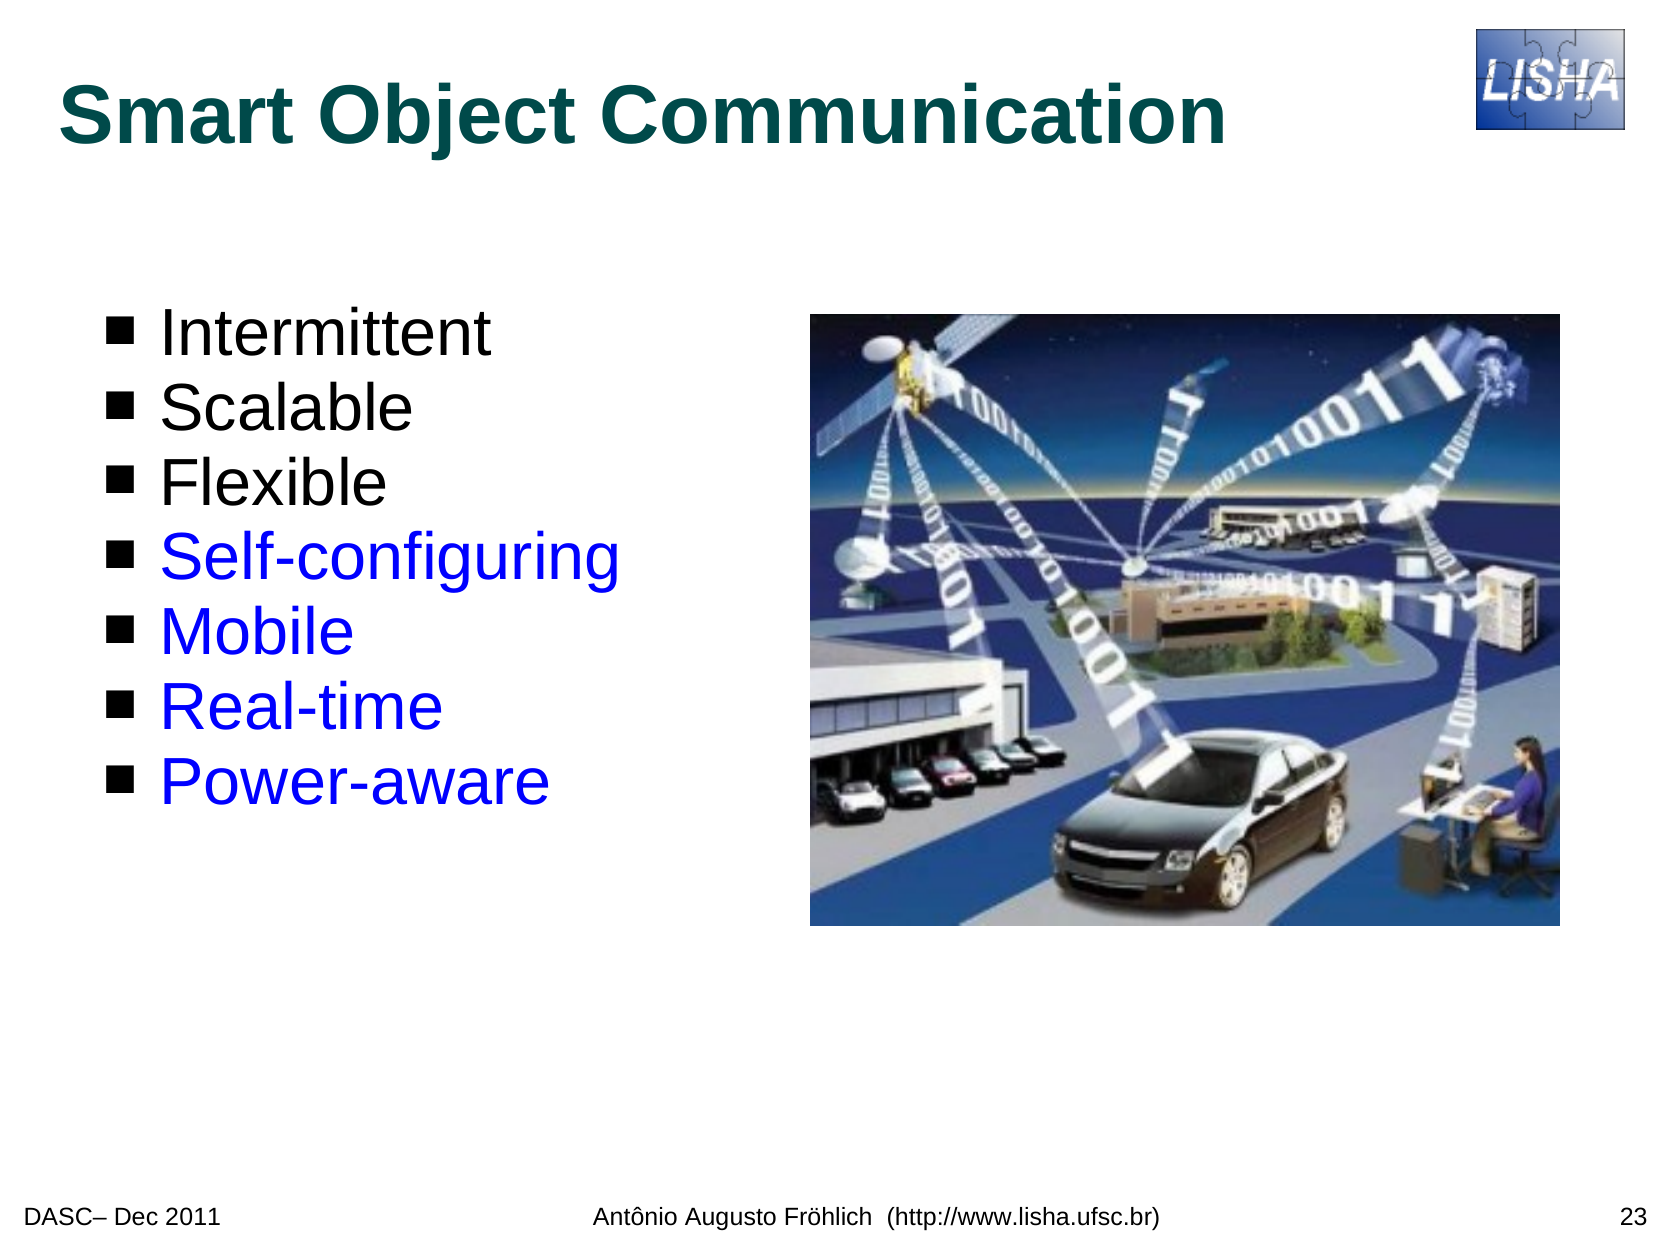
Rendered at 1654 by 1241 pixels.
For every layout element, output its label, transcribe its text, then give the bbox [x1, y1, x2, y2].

picture [1476, 29, 1625, 130]
title Smart Object Communication [58, 11, 1463, 219]
list Intermittent Scalable Flexible Self-configuring Mobile Real-time Power-aware [59, 295, 809, 1182]
picture [810, 314, 1560, 926]
